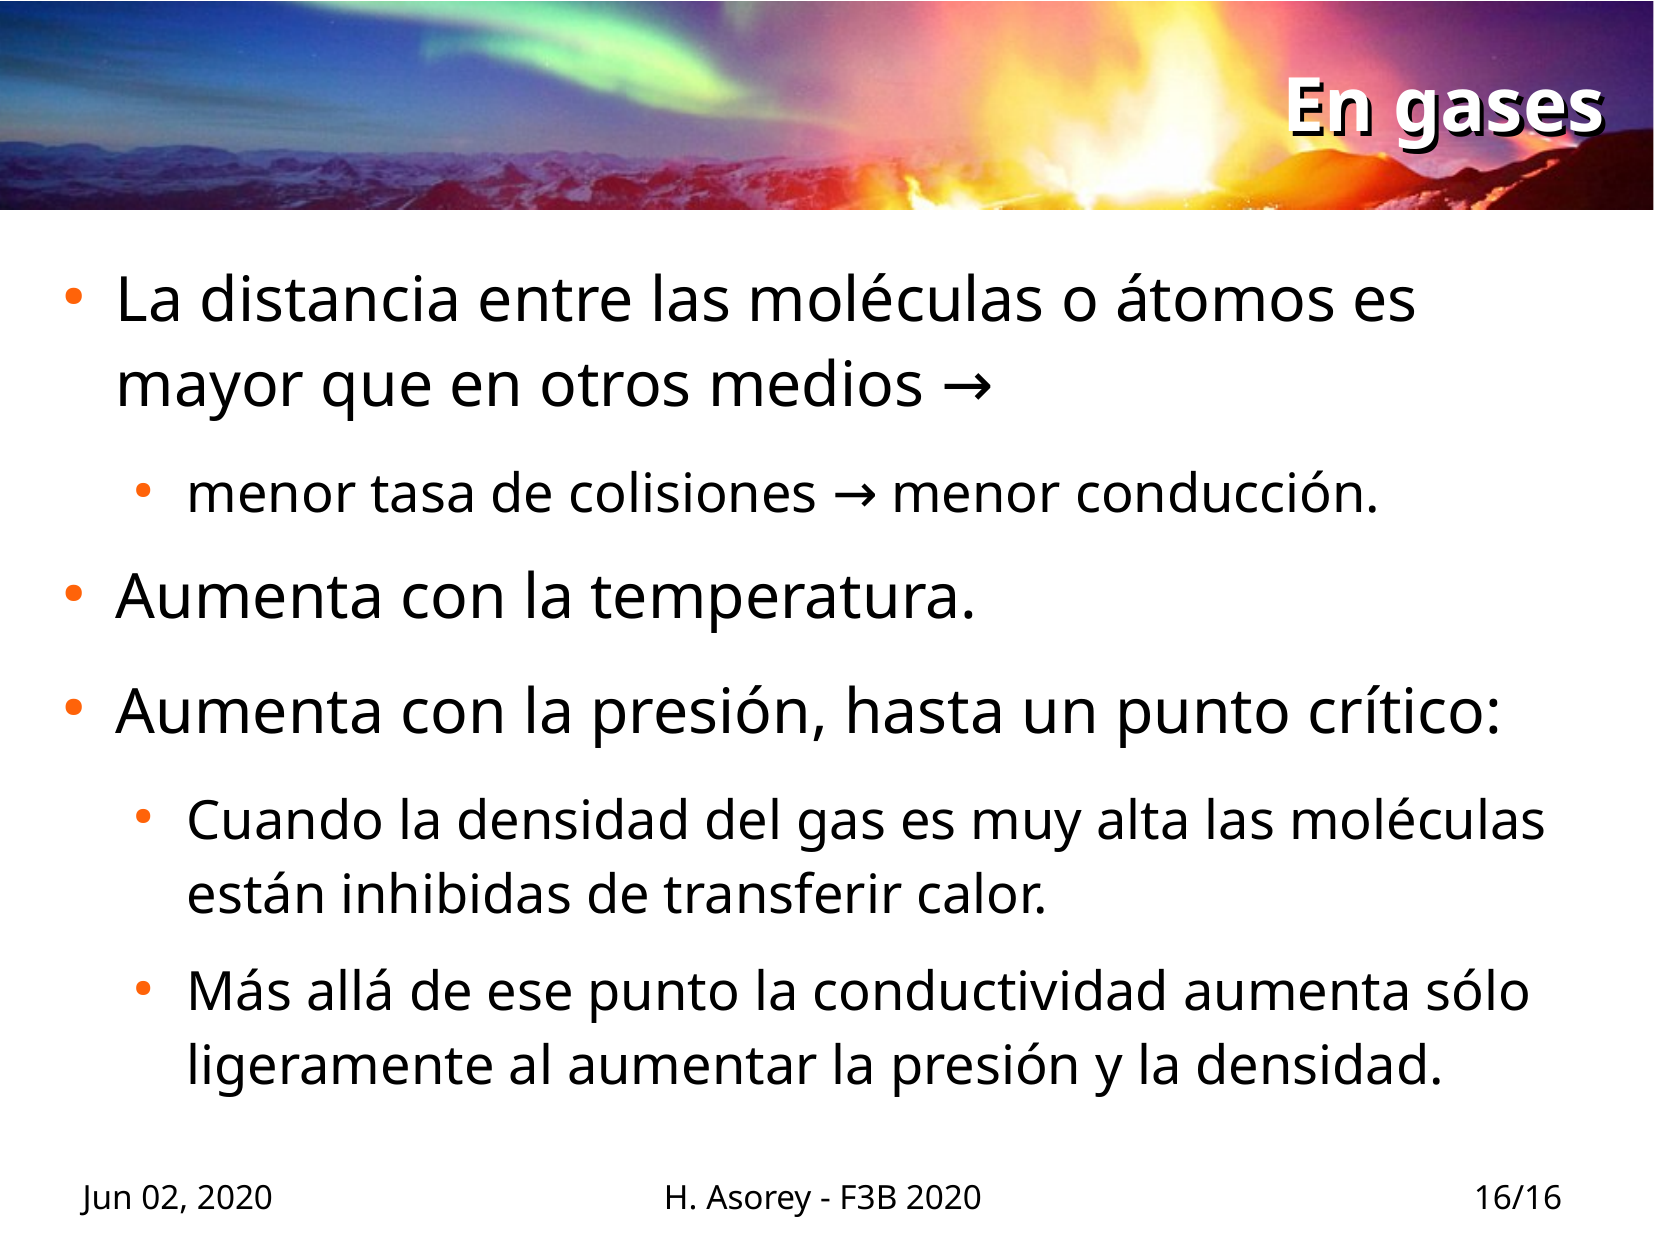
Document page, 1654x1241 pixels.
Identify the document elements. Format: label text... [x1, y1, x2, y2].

title En gases [45, 15, 1606, 191]
picture [0, 1, 1654, 210]
list La distancia entre las moléculas o átomos es mayor que en otros medios → menor tasa de colisiones → menor conducción. Aumenta con la temperatura. Aumenta con la presión, hasta un punto crítico: Cuando la densidad del gas es muy alta las moléculas están inhibidas de transferir calor. Más allá de ese punto la conductividad aumenta sólo ligeramente al aumentar la presión y la densidad. [45, 255, 1606, 1156]
